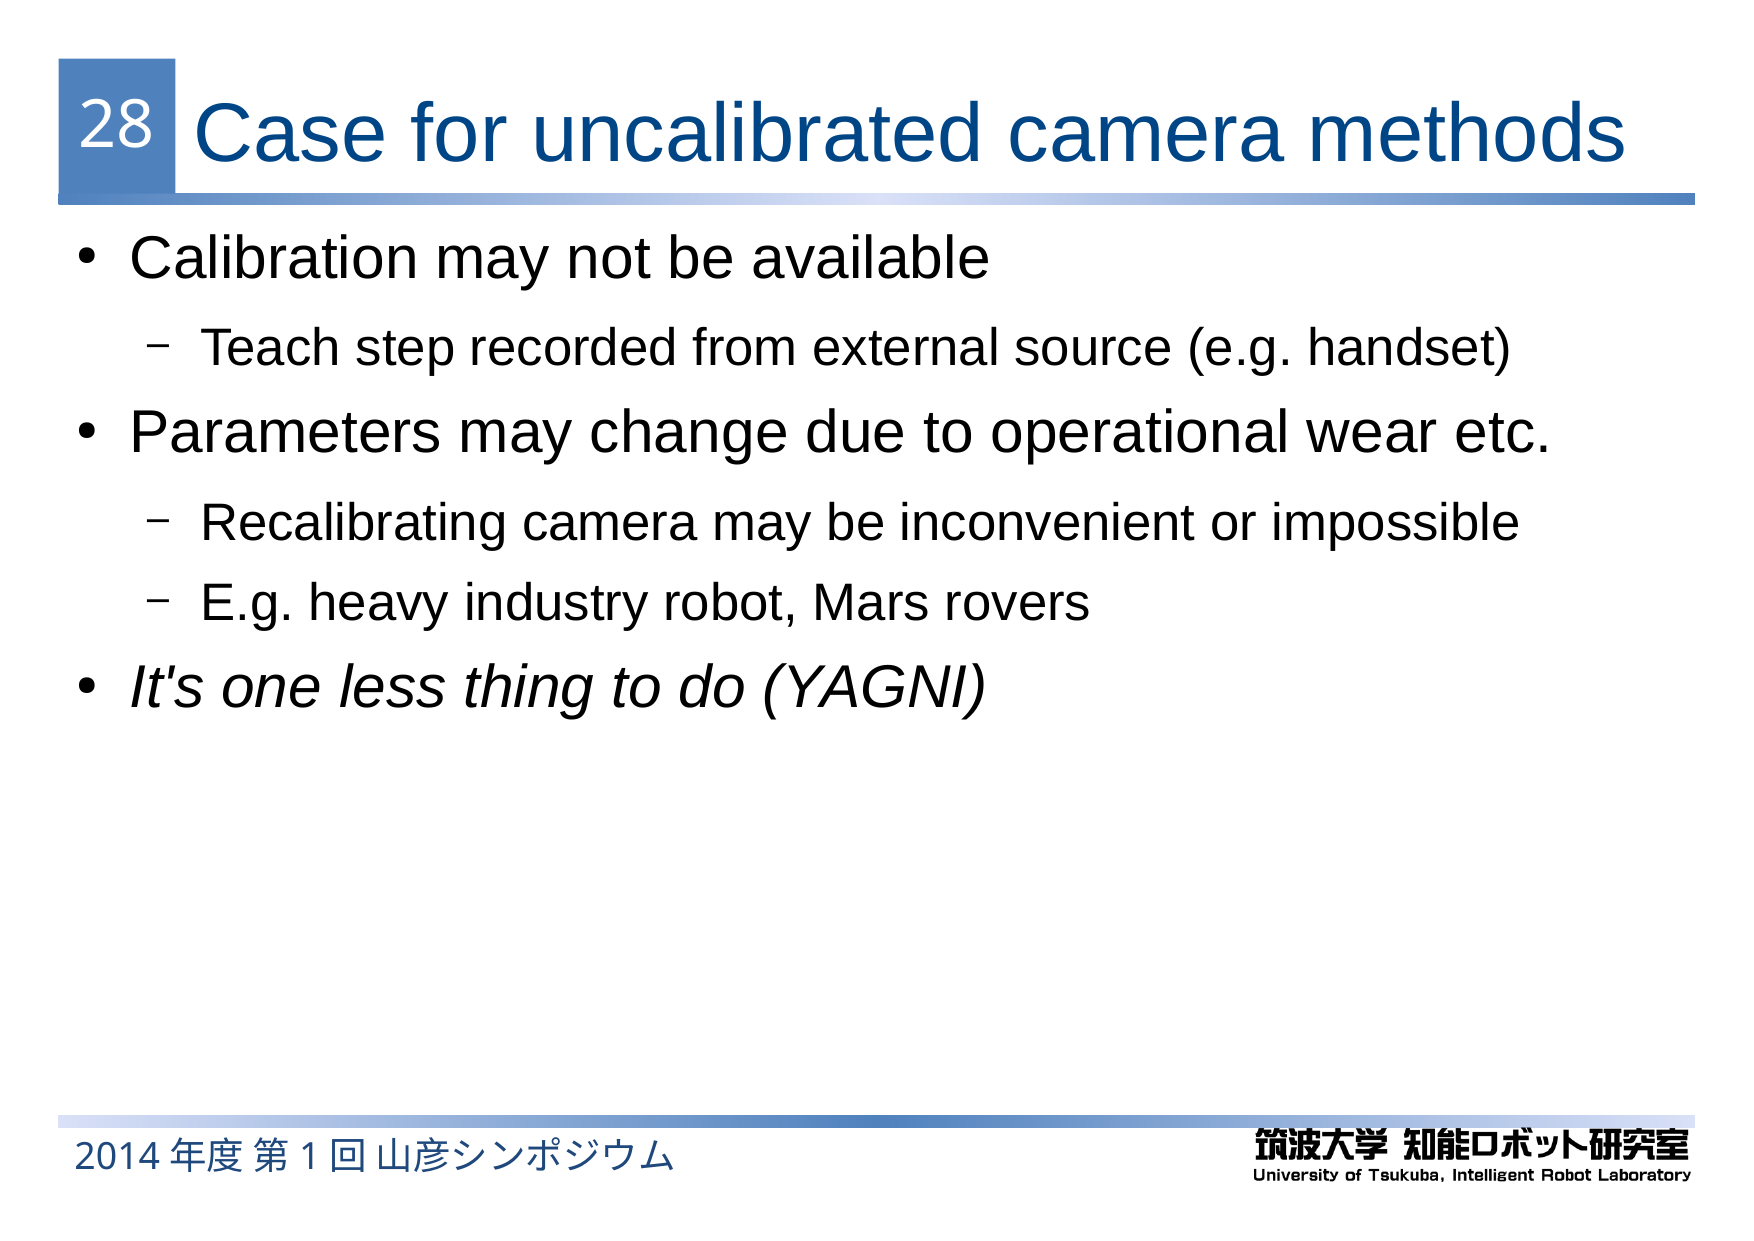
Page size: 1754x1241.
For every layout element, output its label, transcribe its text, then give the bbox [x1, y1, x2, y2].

list Calibration may not be available Teach step recorded from external source (e.g. handset) Parameters may change due to operational wear etc. Recalibrating camera may be inconvenient or impossible E.g. heavy industry robot, Mars rovers It's one less thing to do (YAGNI) [58, 223, 1696, 1116]
title Case for uncalibrated camera methods [193, 61, 1651, 205]
picture [1252, 1127, 1691, 1182]
